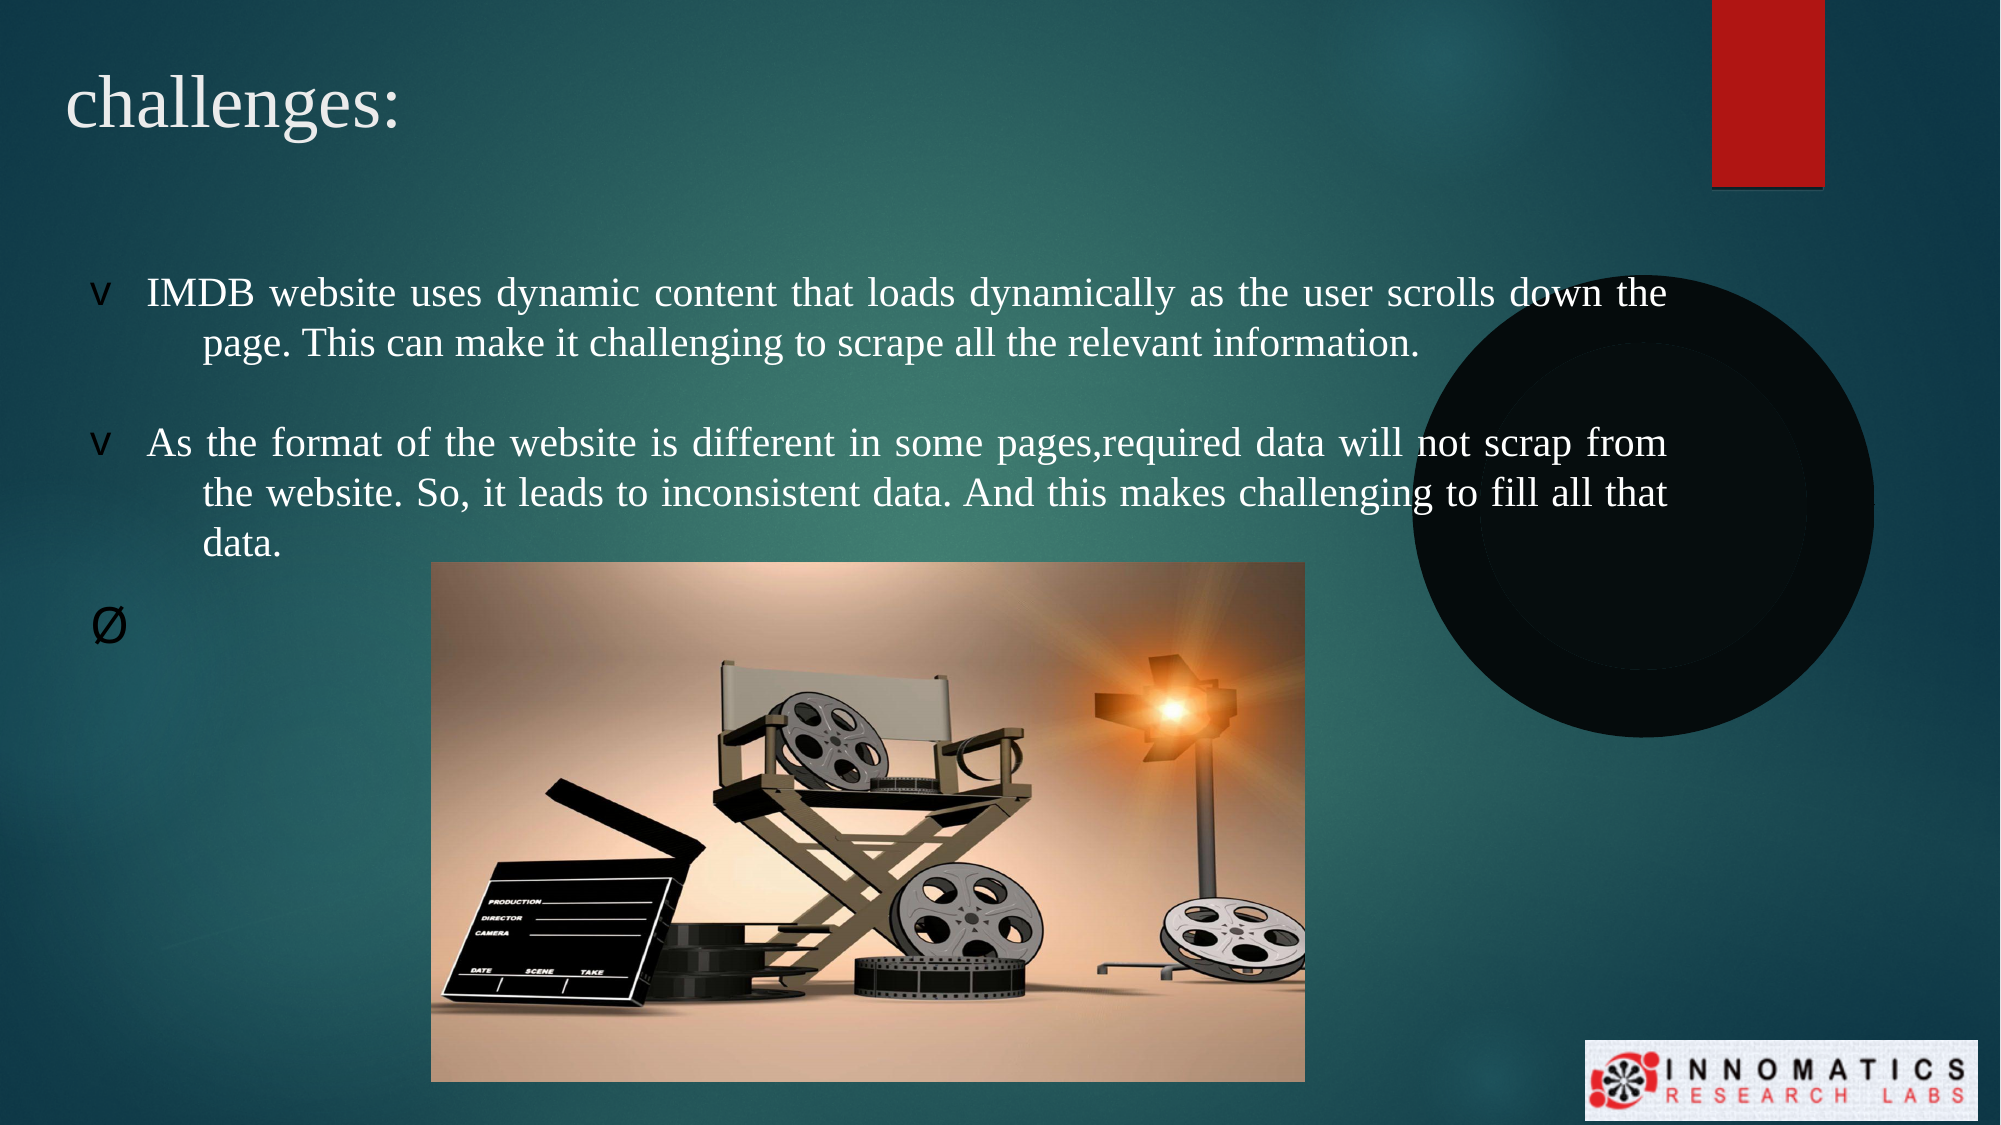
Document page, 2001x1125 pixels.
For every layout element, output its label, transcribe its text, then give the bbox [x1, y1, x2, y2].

title challenges: [50, 44, 1749, 175]
picture [1585, 1040, 1978, 1121]
text_box IMDB website uses dynamic content that loads dynamically as the user scrolls down the page. This can make it challenging to scrape all the relevant information. As the format of the website is different in some pages,required data will not scrap from the website. So, it leads to inconsistent data. And this makes challenging to fill all that data. [75, 256, 1685, 616]
picture [431, 562, 1305, 1082]
